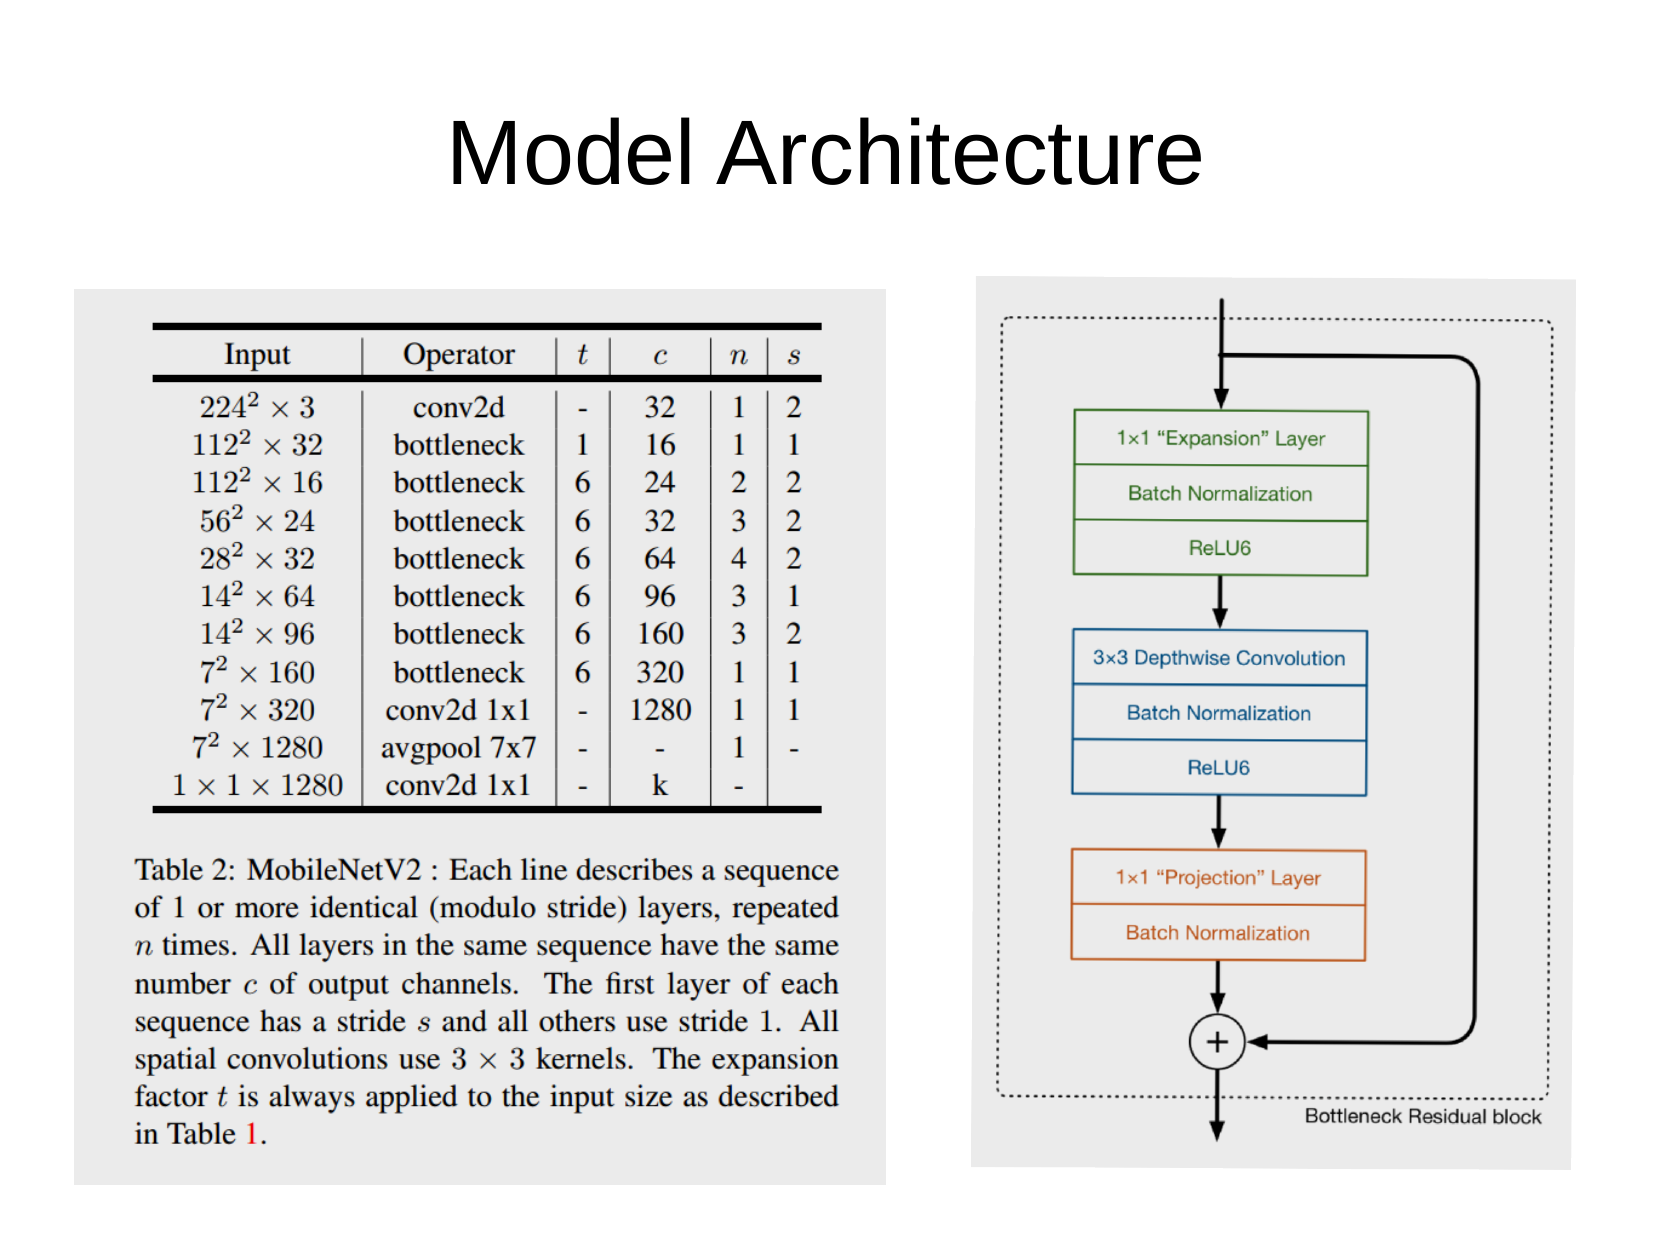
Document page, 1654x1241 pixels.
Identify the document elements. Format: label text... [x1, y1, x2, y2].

title Model Architecture [82, 49, 1571, 257]
picture [970, 275, 1576, 1171]
picture [74, 289, 886, 1186]
